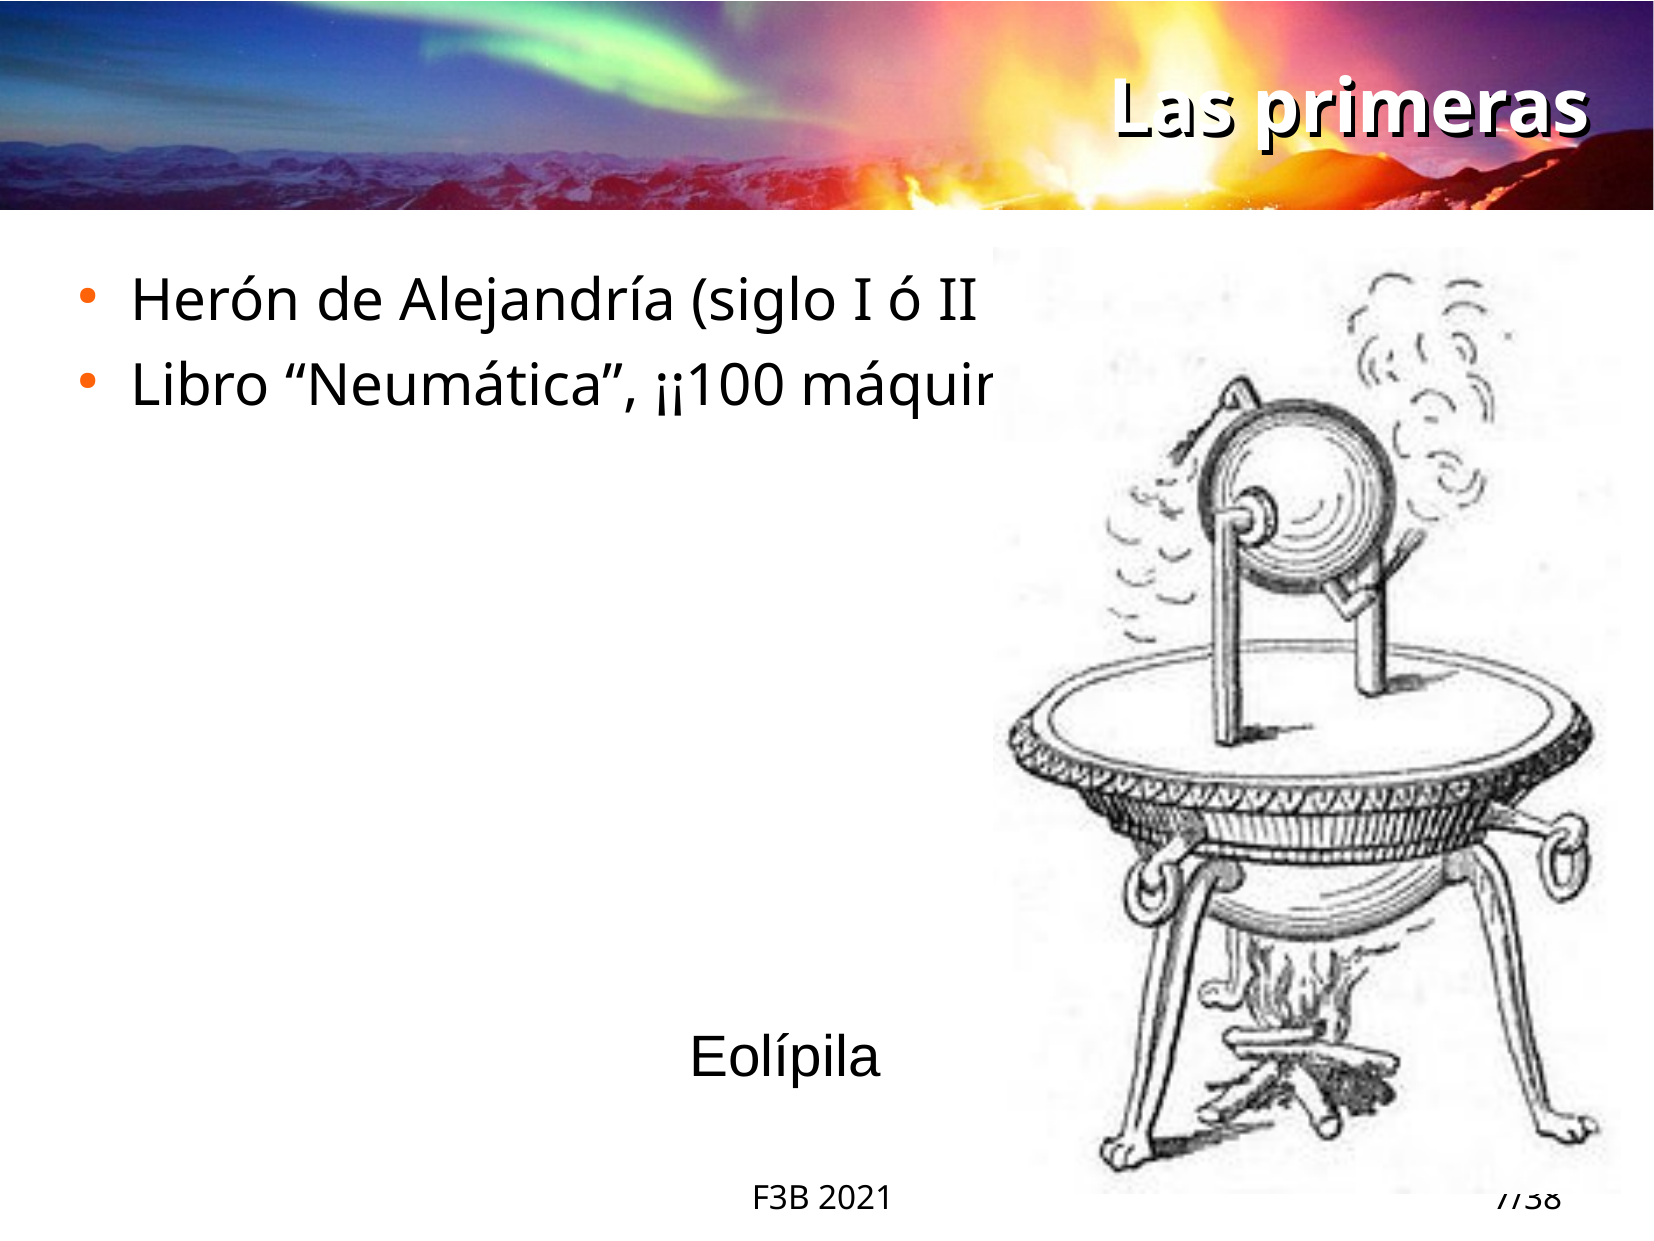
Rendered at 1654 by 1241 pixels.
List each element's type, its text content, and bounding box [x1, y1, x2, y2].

title Las primeras [45, 15, 1606, 191]
text_box Eolípila [674, 1010, 962, 1097]
list Herón de Alejandría (siglo I ó II a.C.) Libro “Neumática”, ¡¡100 máquinas!! [45, 255, 993, 1156]
picture [993, 247, 1621, 1195]
picture [0, 1, 1654, 210]
